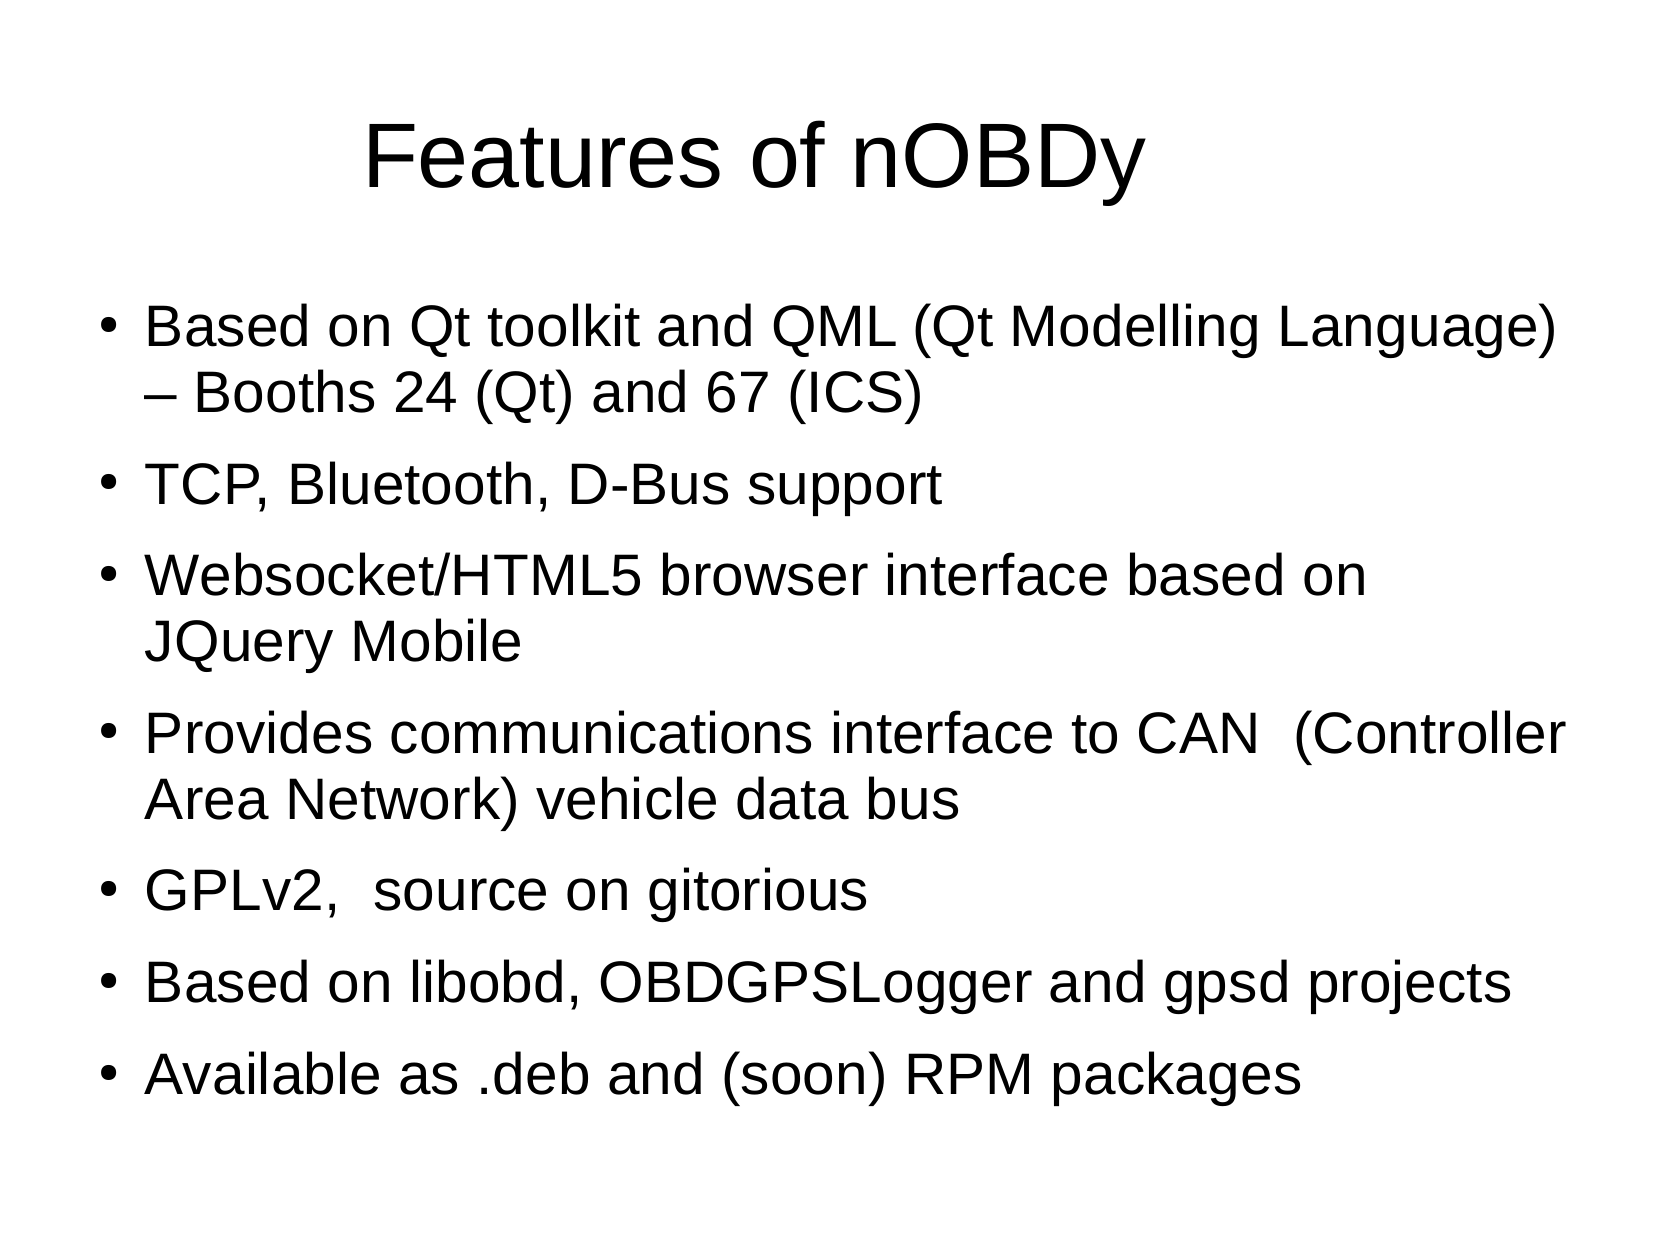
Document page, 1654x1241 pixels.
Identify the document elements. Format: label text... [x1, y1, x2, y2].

list Based on Qt toolkit and QML (Qt Modelling Language) – Booths 24 (Qt) and 67 (ICS) TCP, Bluetooth, D-Bus support Websocket/HTML5 browser interface based on JQuery Mobile Provides communications interface to CAN (Controller Area Network) vehicle data bus GPLv2, source on gitorious Based on libobd, OBDGPSLogger and gpsd projects Available as .deb and (soon) RPM packages [82, 293, 1571, 1112]
title Features of nOBDy [10, 52, 1499, 260]
